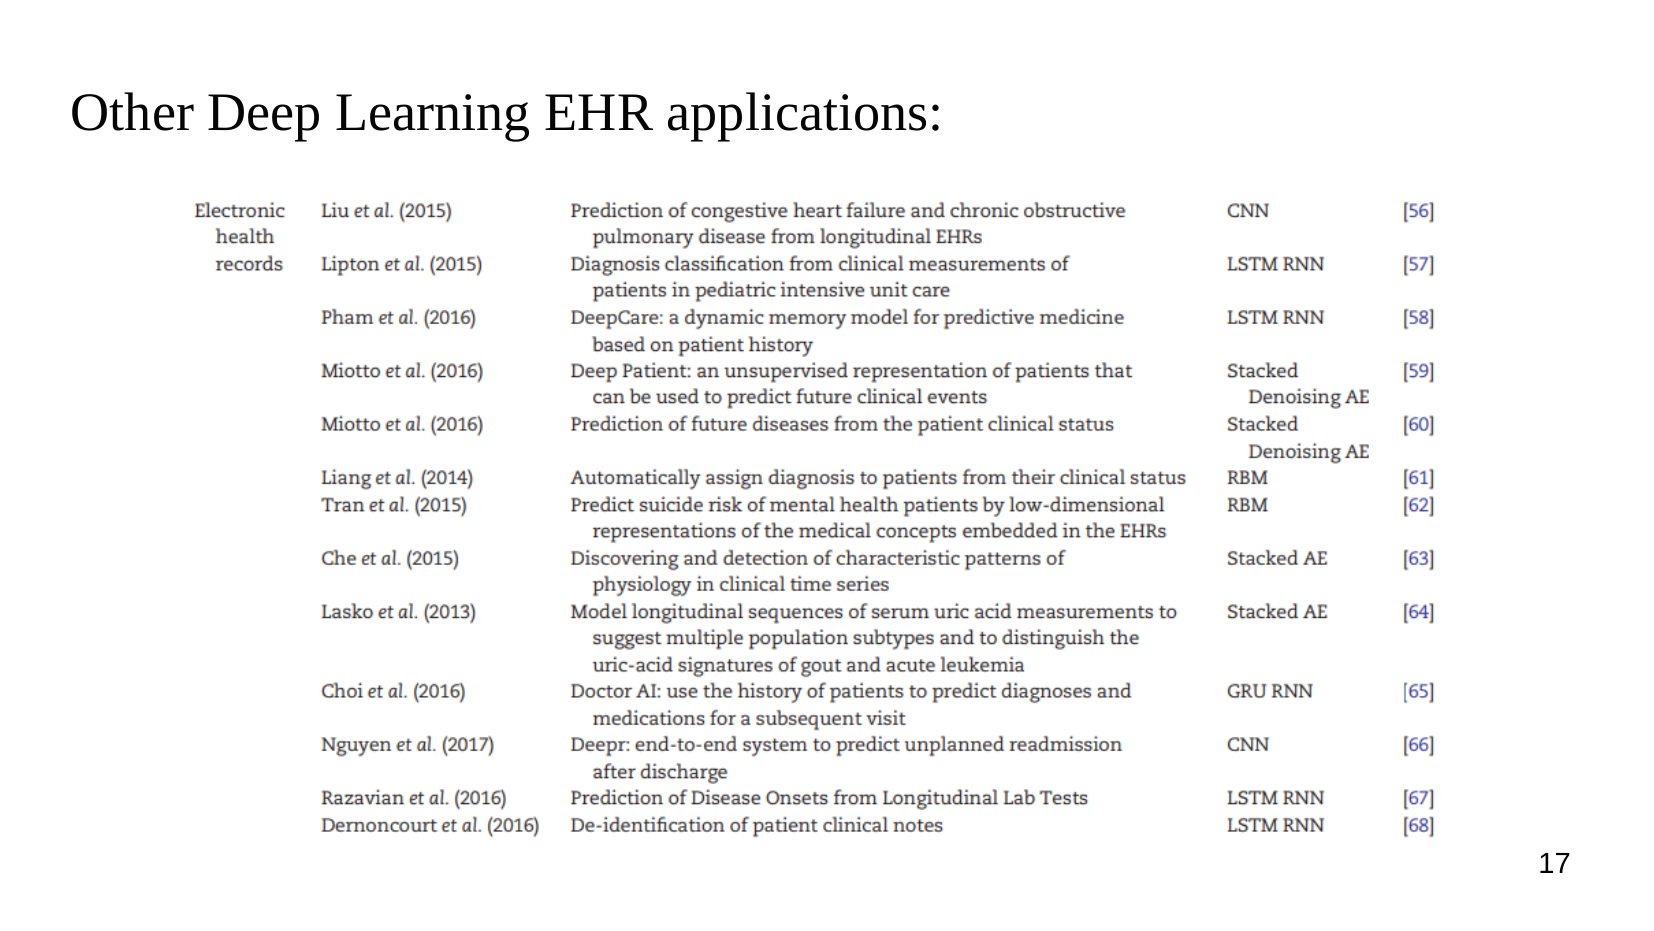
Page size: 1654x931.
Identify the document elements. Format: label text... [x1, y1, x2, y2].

title Other Deep Learning EHR applications: [70, 35, 1595, 189]
picture [104, 194, 1477, 851]
